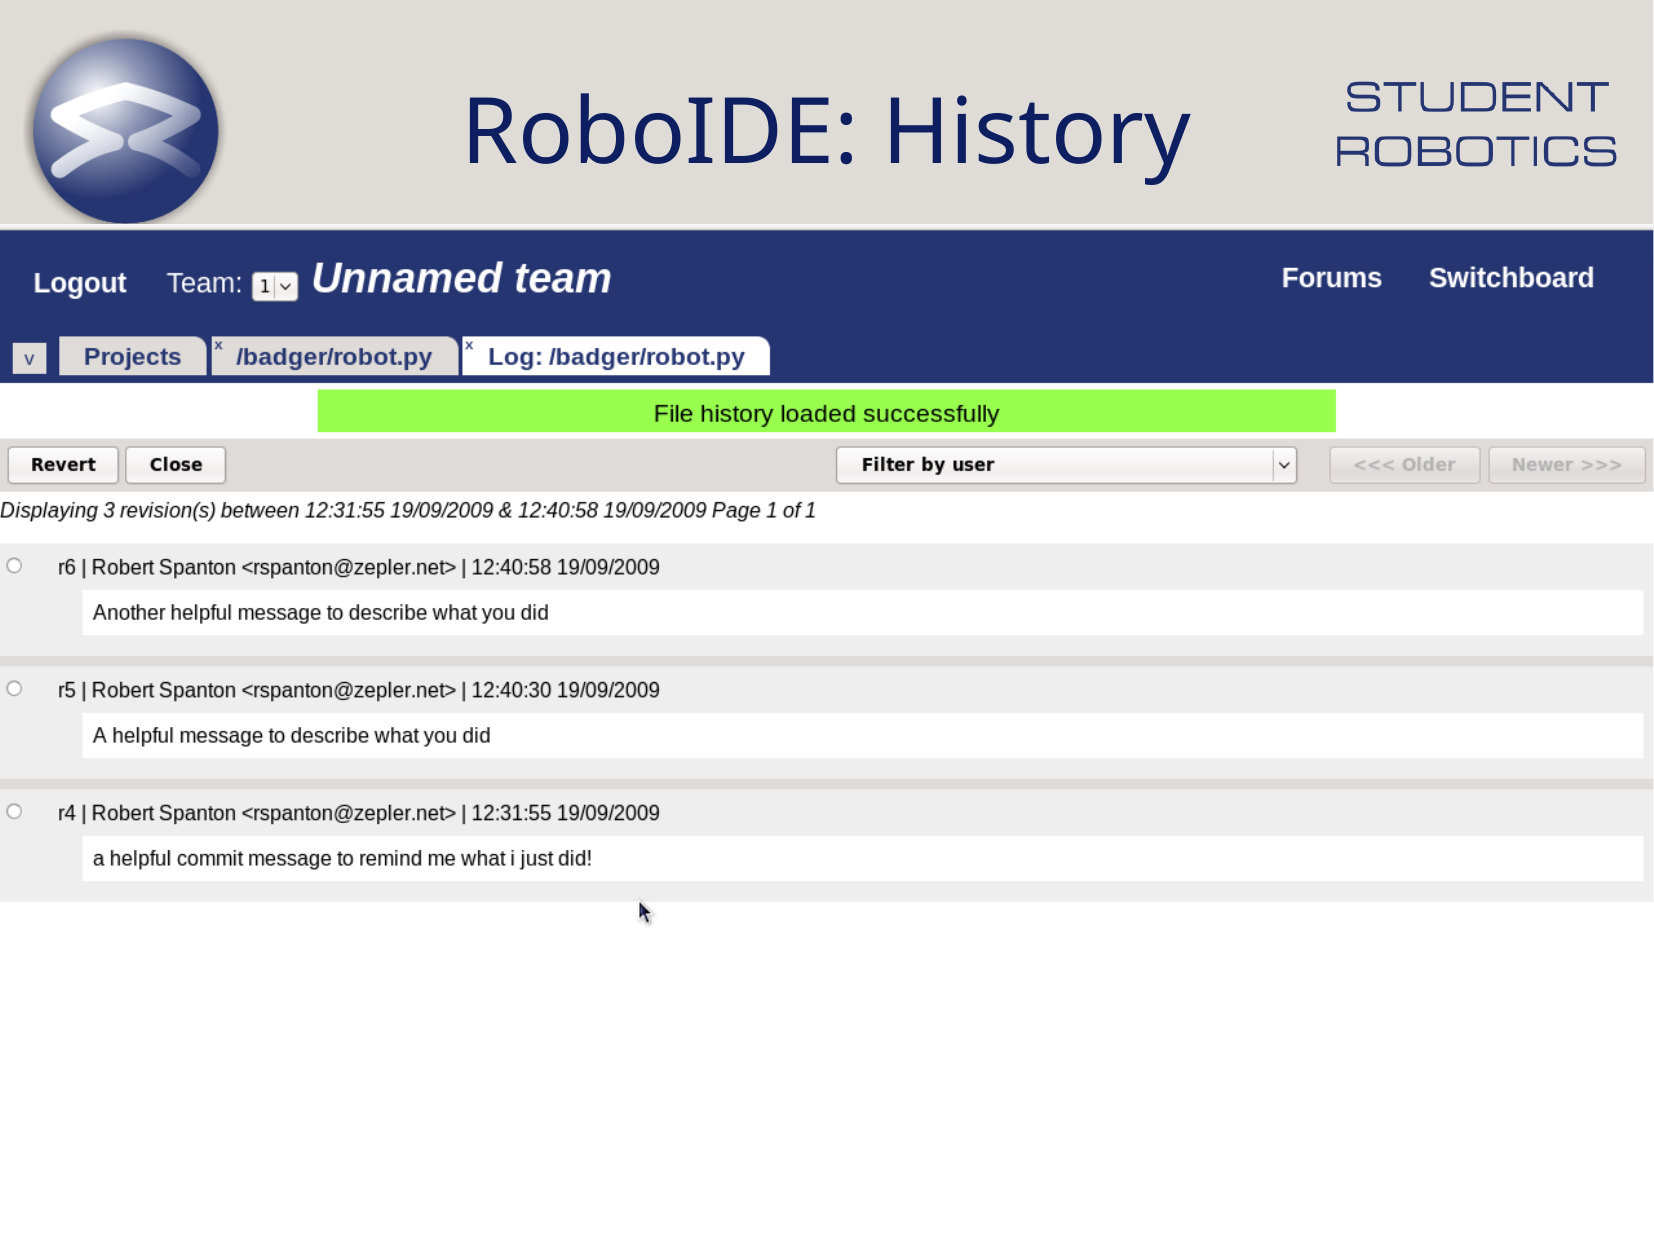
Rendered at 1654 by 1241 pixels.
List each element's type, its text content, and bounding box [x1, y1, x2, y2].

picture [1571, 68, 1633, 174]
title RoboIDE: History [82, 7, 1571, 224]
picture [0, 19, 1654, 1241]
